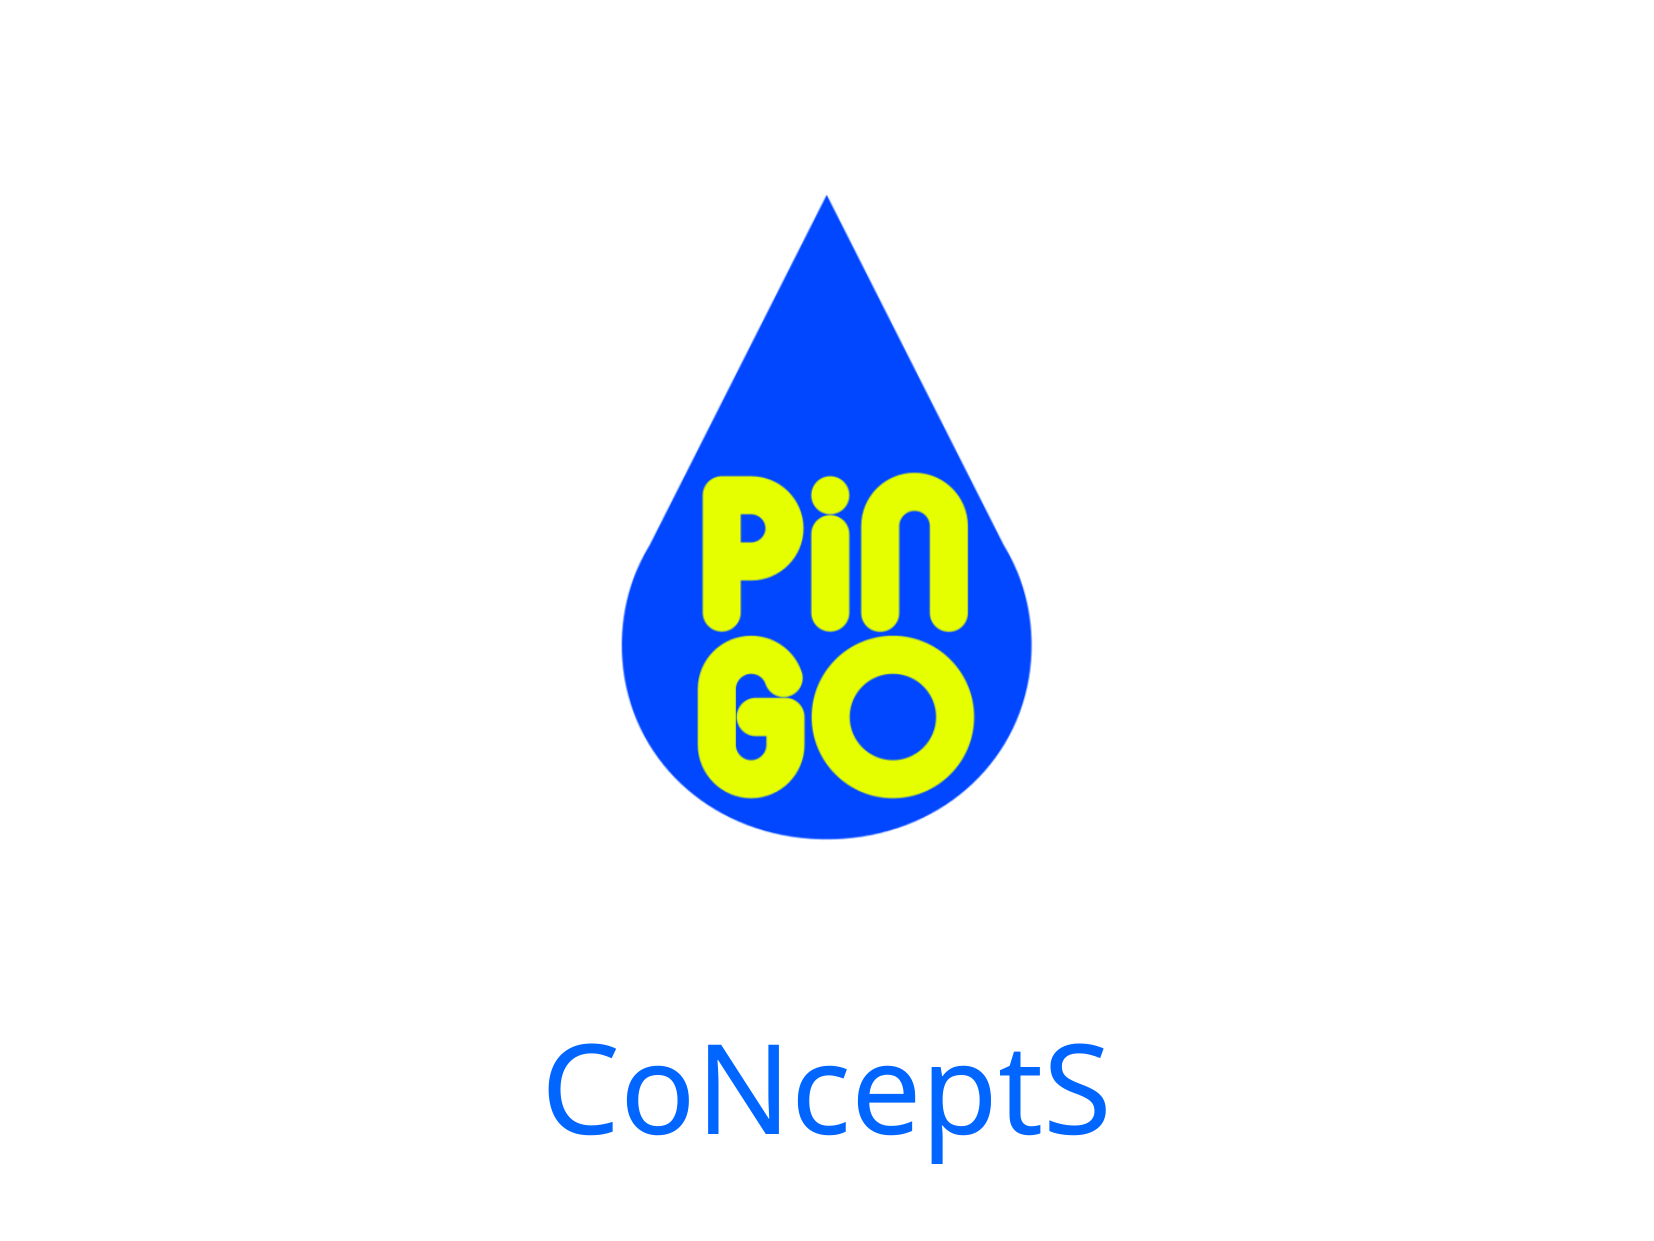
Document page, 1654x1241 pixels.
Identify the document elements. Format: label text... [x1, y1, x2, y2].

picture [619, 192, 1035, 842]
title CoNceptS [82, 1003, 1571, 1169]
